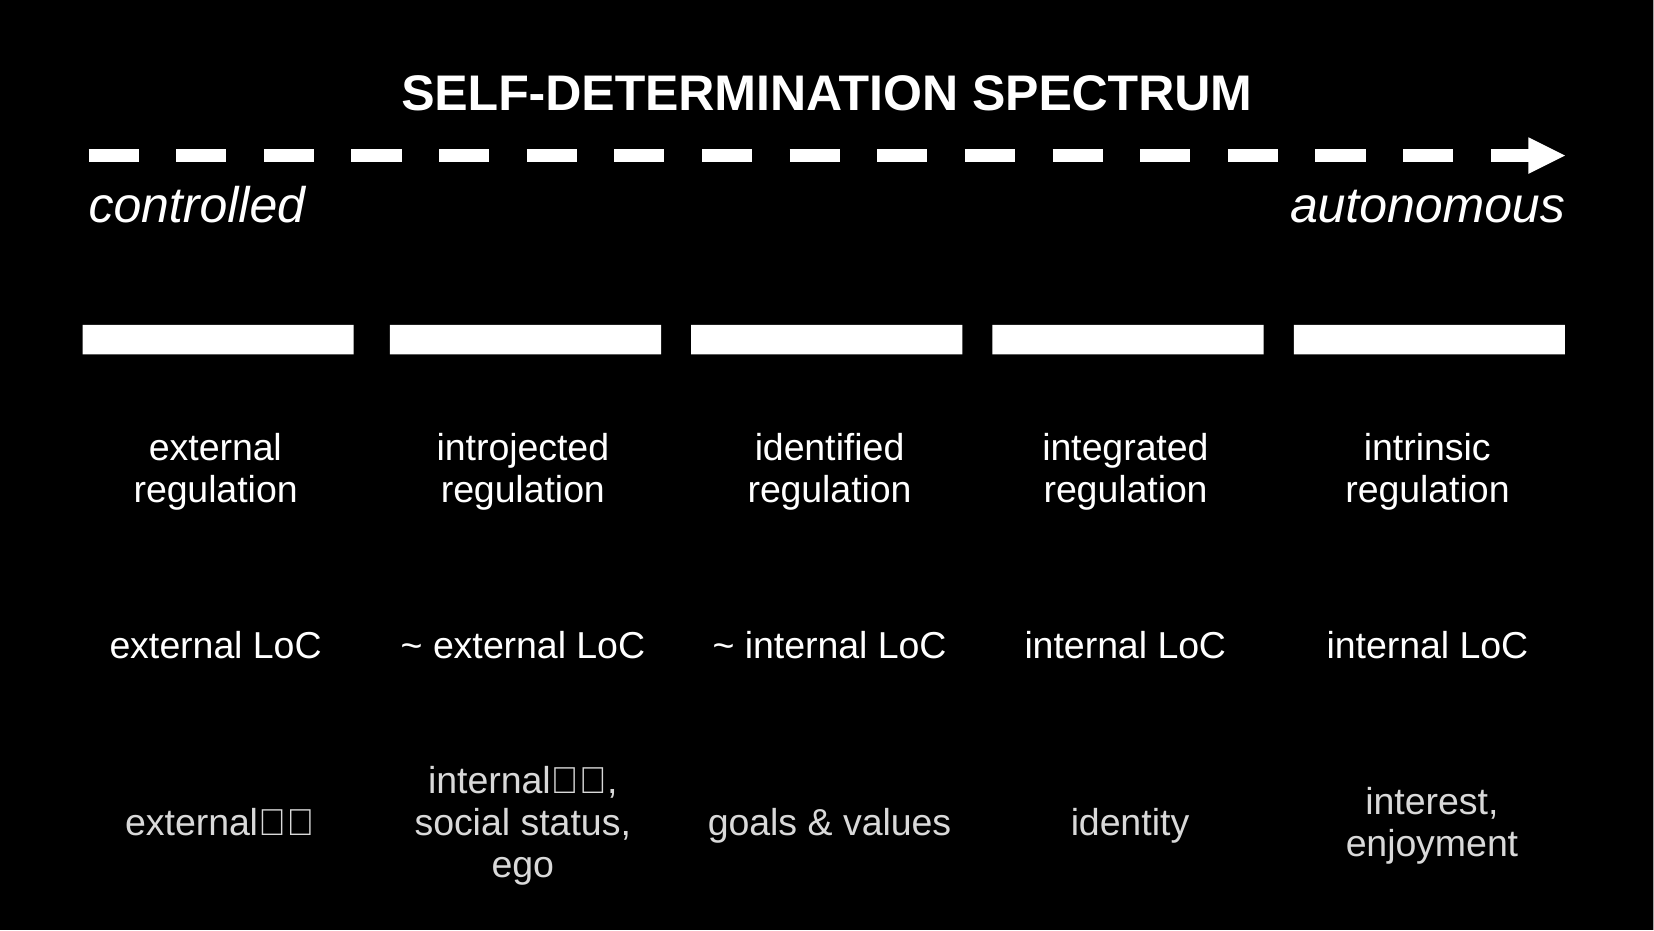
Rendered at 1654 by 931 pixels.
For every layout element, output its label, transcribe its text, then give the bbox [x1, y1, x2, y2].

list introjected regulation [390, 405, 656, 532]
list SELF-DETERMINATION SPECTRUM [324, 29, 1329, 156]
list integrated regulation [992, 405, 1259, 532]
list external LoC [82, 582, 349, 709]
list controlled [88, 177, 768, 304]
text_box [691, 324, 963, 355]
list internal🥕🏒, social status, ego [390, 759, 656, 886]
list ~ external LoC [390, 582, 656, 709]
text_box [389, 324, 662, 355]
list identity [997, 759, 1263, 886]
text_box [992, 324, 1264, 355]
list autonomous [885, 177, 1565, 304]
list intrinsic regulation [1294, 405, 1561, 532]
list ~ internal LoC [696, 582, 963, 709]
list interest, enjoyment [1299, 759, 1565, 886]
text_box [82, 324, 354, 355]
list identified regulation [696, 405, 963, 532]
list external regulation [82, 405, 349, 532]
text_box [1293, 324, 1565, 355]
list external🥕🏒 [87, 759, 353, 886]
list internal LoC [1294, 582, 1561, 709]
list internal LoC [992, 582, 1259, 709]
list goals & values [696, 759, 963, 886]
